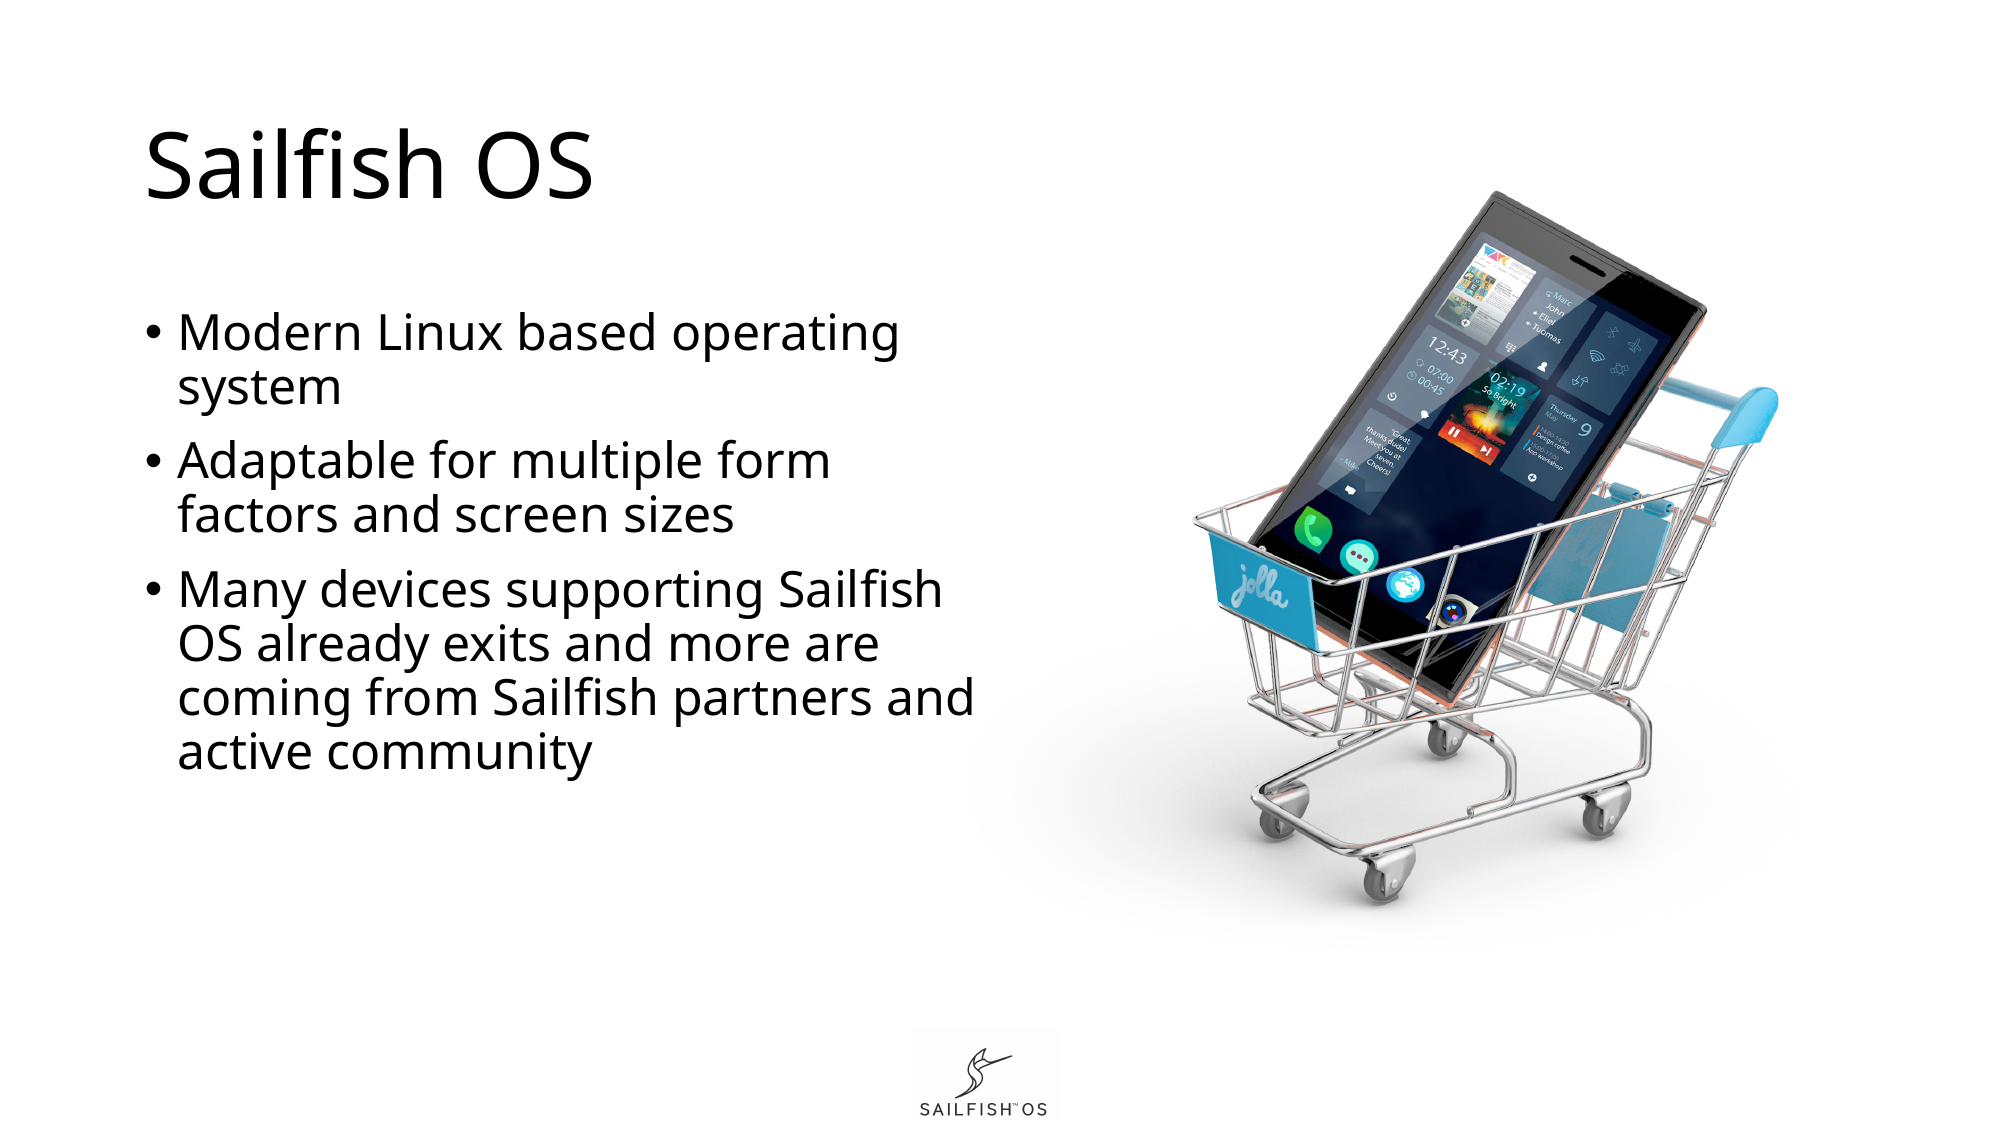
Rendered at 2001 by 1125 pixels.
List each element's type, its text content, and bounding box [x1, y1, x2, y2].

title Sailfish OS [137, 59, 1863, 278]
picture [908, 1027, 1061, 1120]
picture [936, 163, 2000, 962]
list Modern Linux based operating system Adaptable for multiple form factors and screen sizes Many devices supporting Sailfish OS already exits and more are coming from Sailfish partners and active community [137, 299, 988, 1014]
